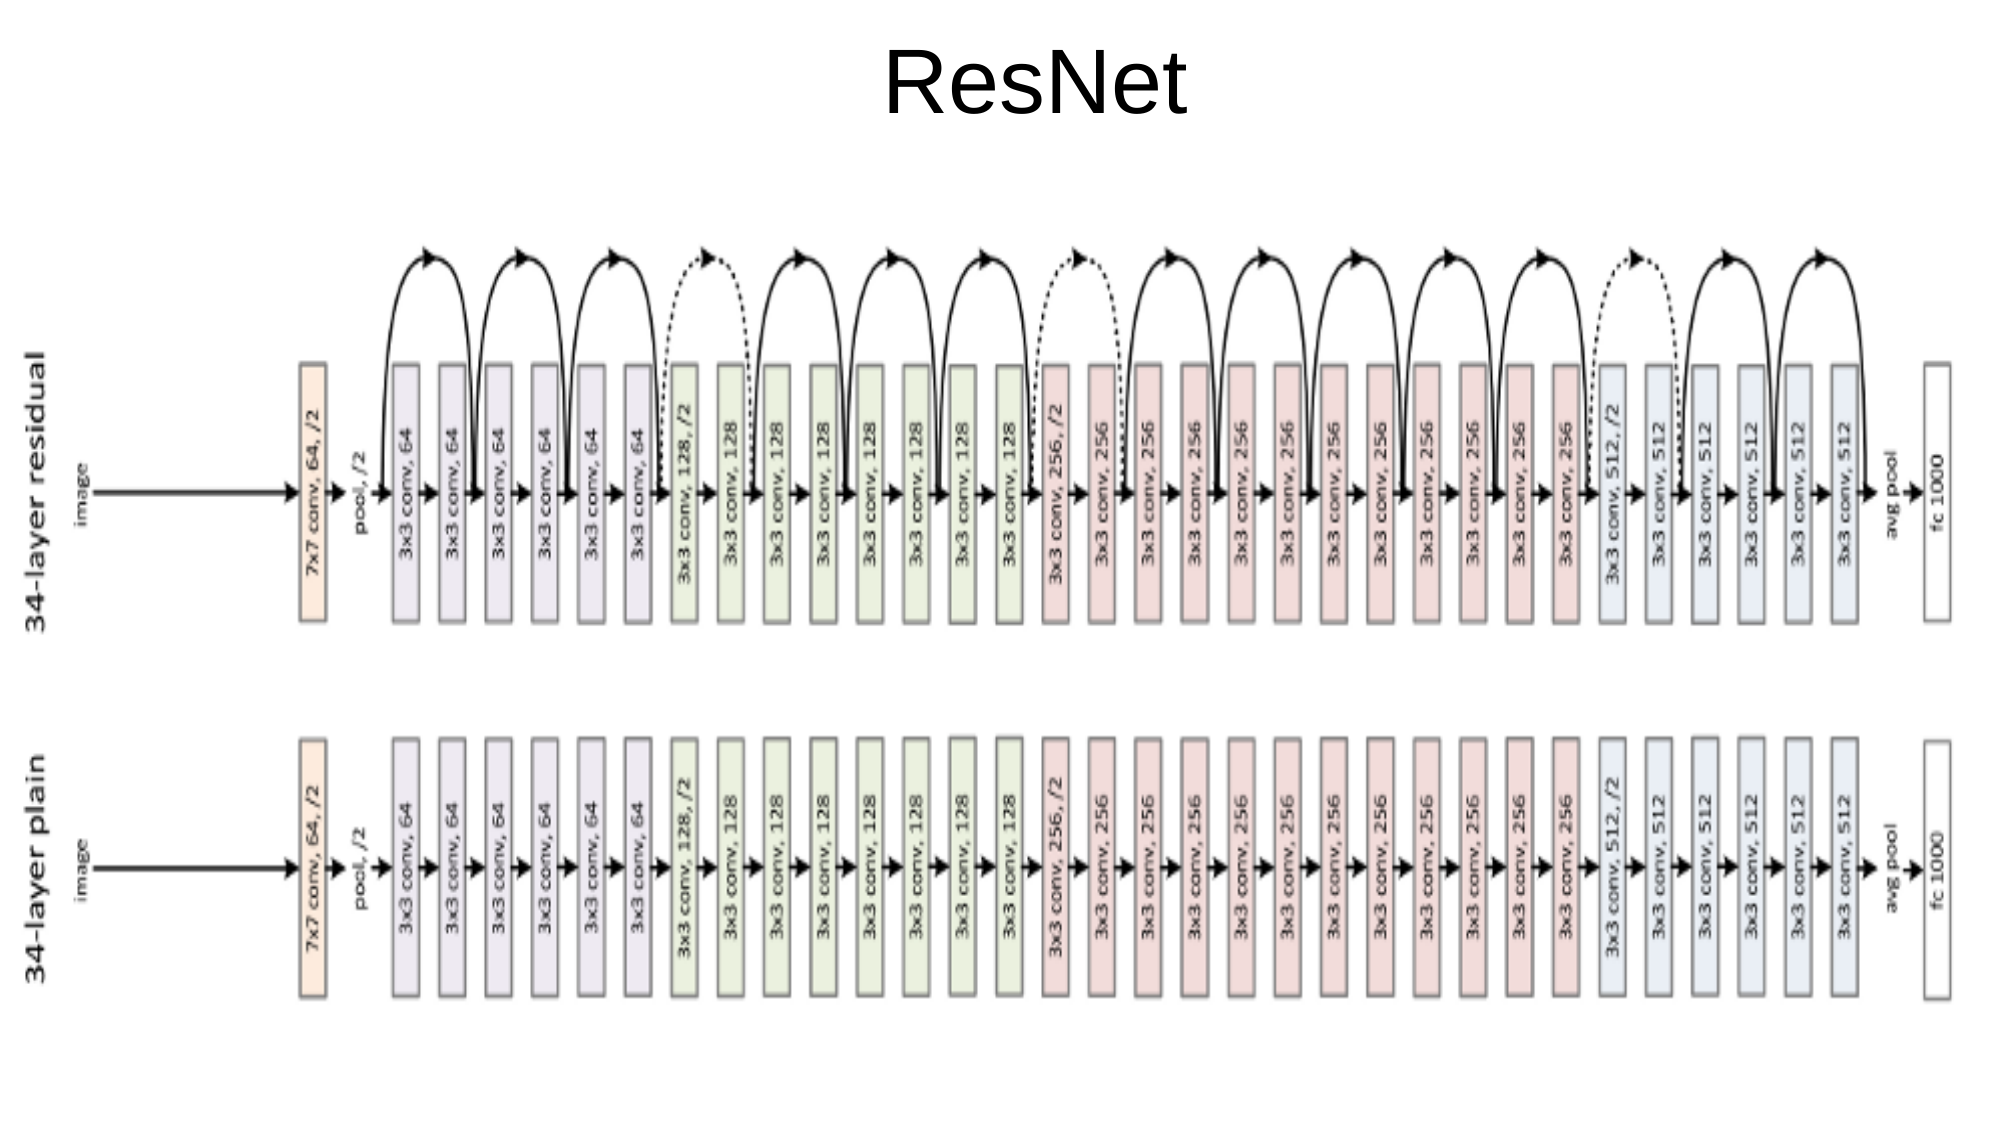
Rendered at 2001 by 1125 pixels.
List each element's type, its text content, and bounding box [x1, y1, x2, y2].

picture [0, 233, 2000, 1067]
text_box ResNet [867, 14, 1207, 141]
